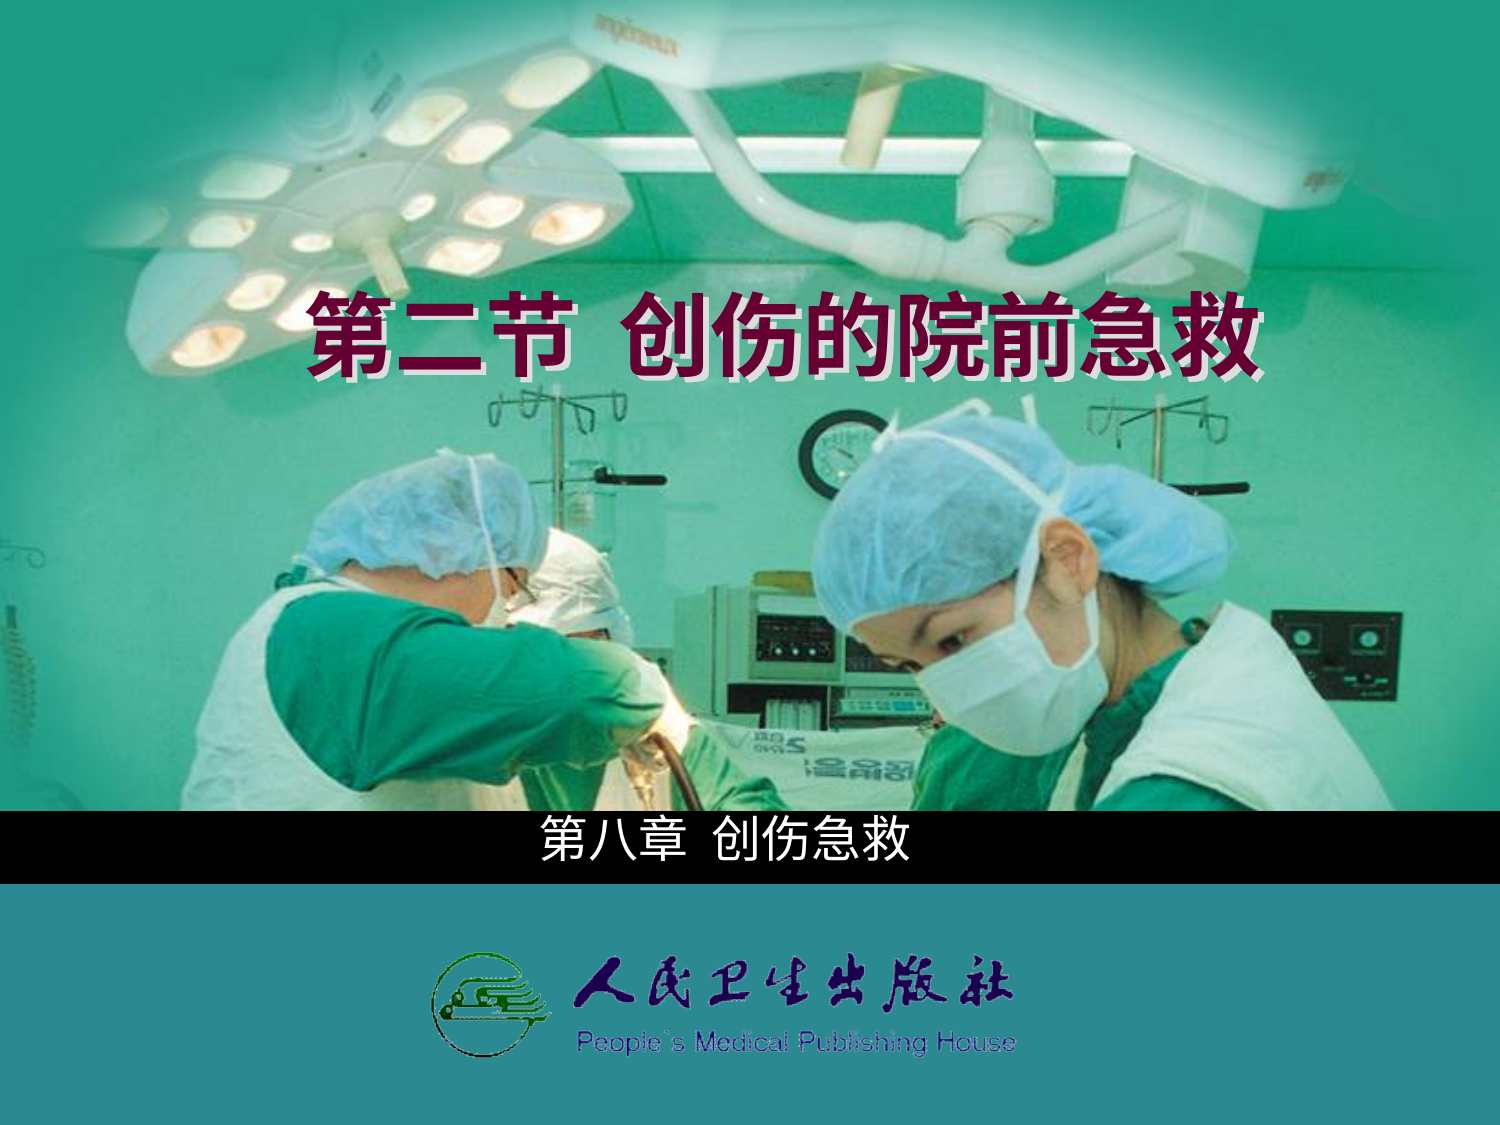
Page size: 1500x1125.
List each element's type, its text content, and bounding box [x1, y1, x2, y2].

subtitle 第八章 创伤急救 [200, 800, 1251, 876]
title 第二节 创伤的院前急救 [287, 212, 1375, 454]
